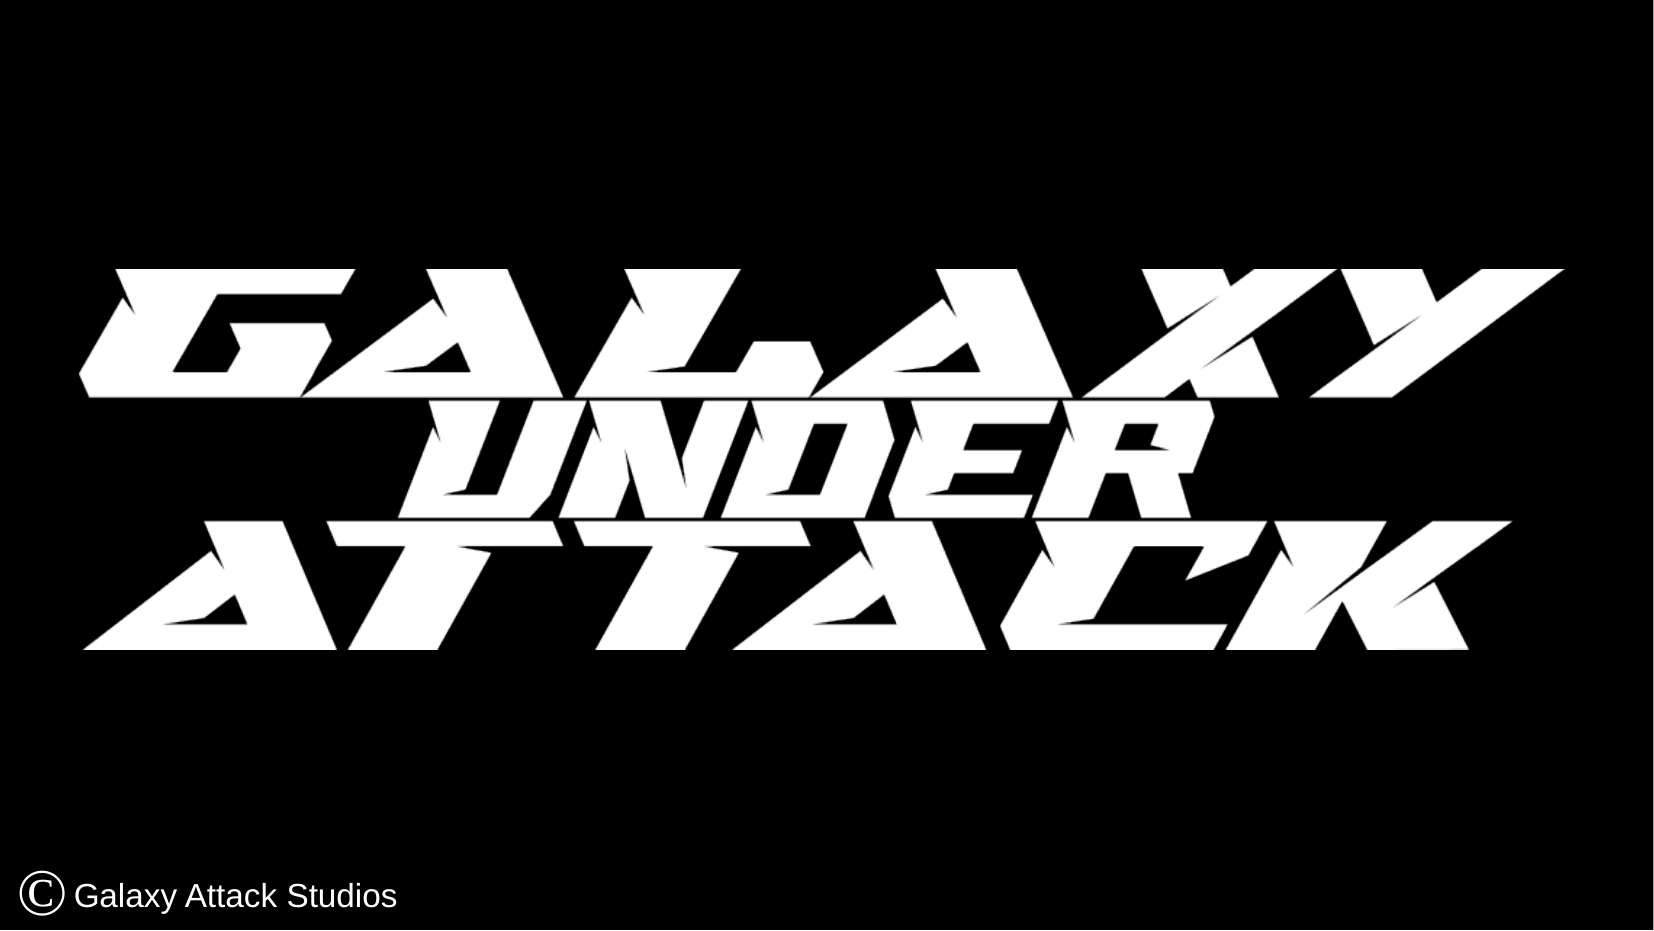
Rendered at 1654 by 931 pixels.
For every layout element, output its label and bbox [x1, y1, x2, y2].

picture [79, 269, 1565, 650]
